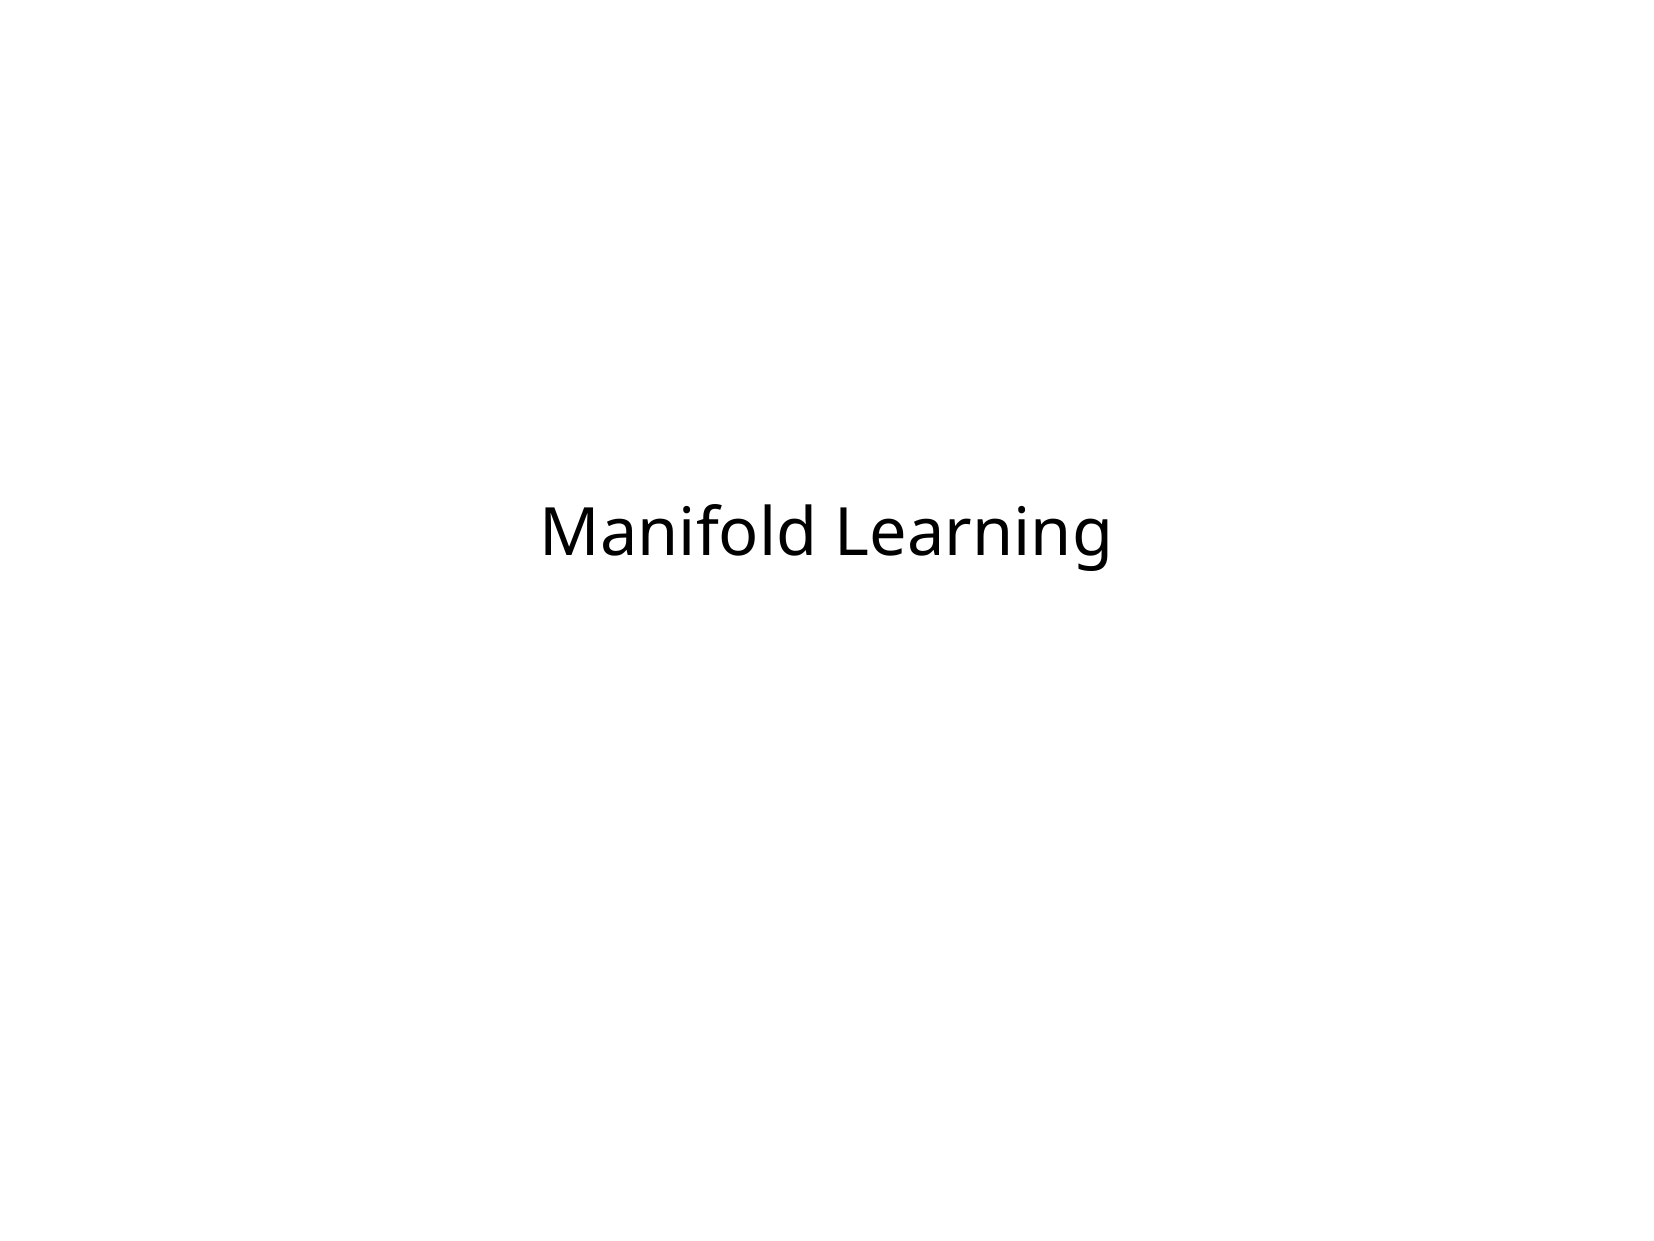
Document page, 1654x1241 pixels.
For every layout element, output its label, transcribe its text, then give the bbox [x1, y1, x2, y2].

subtitle Manifold Learning [82, 49, 1571, 1010]
